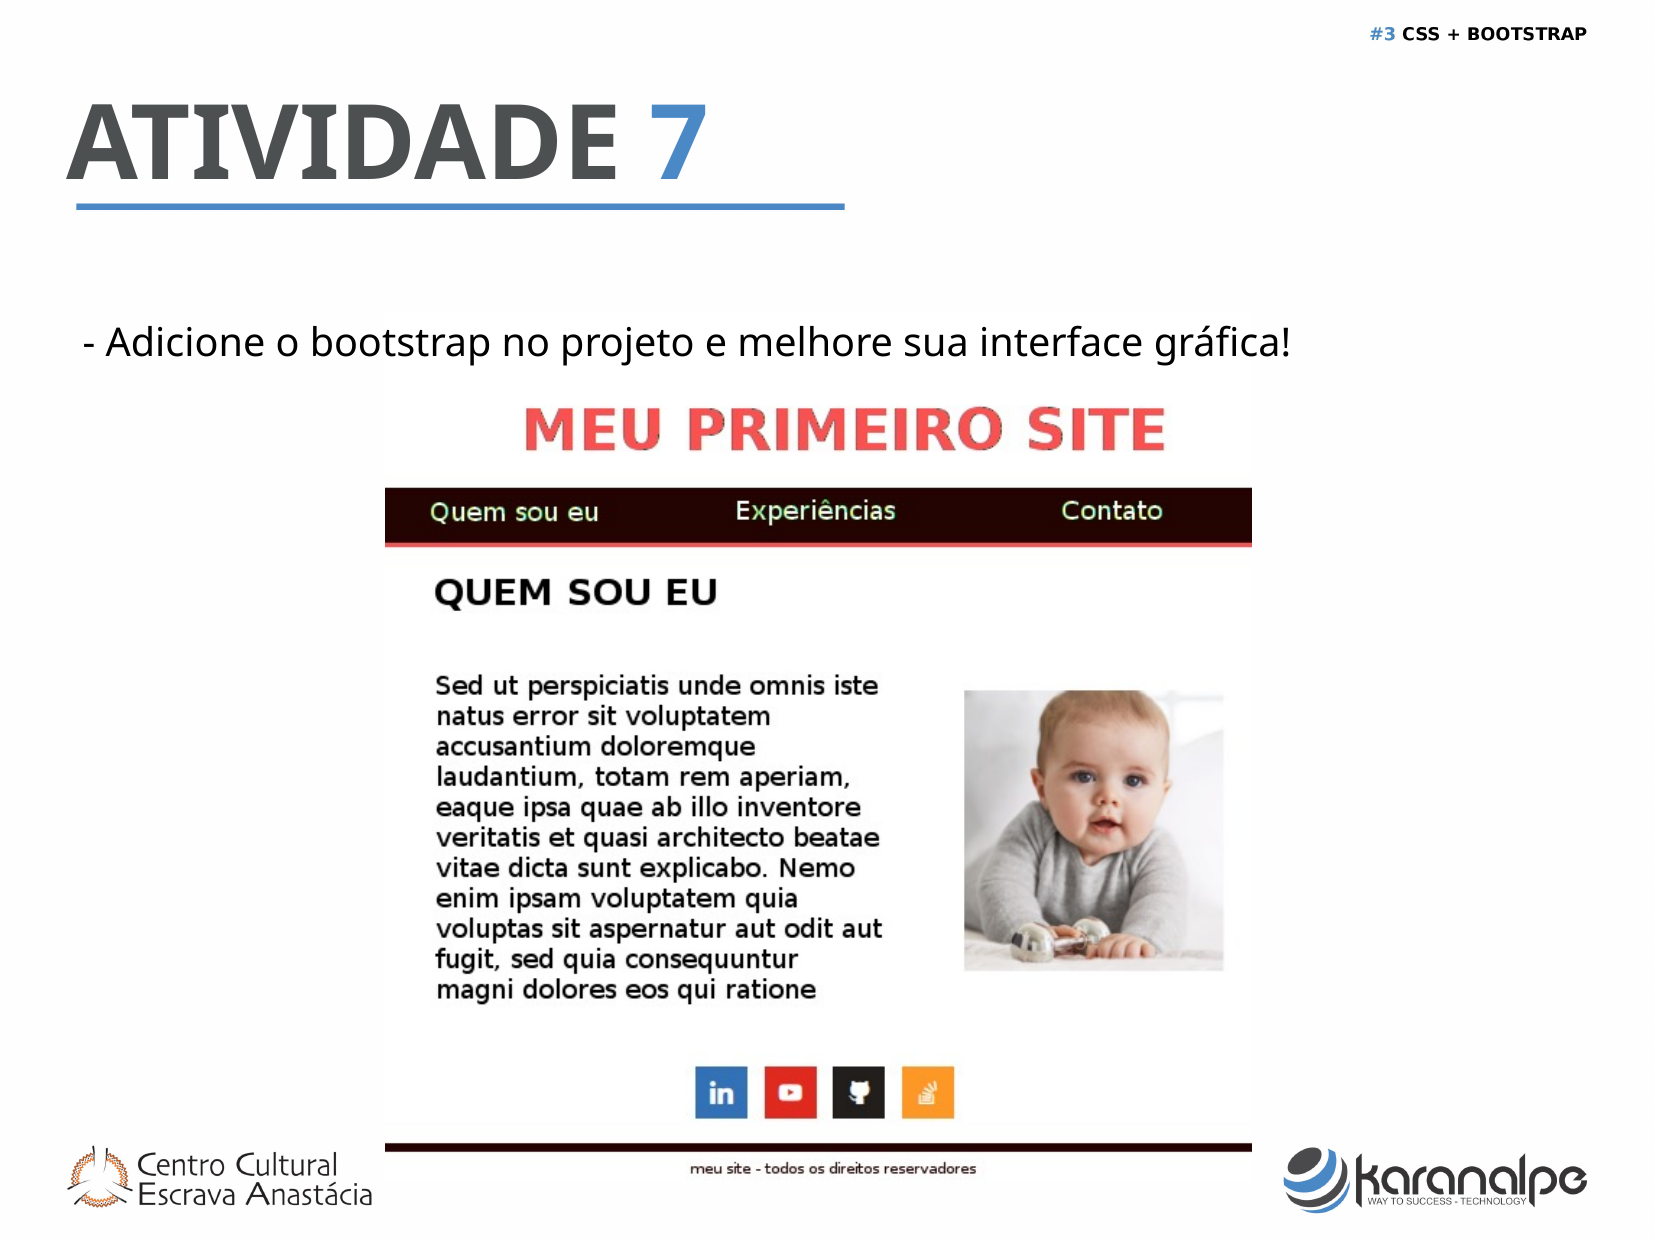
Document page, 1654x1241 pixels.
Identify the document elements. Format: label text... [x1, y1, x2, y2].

picture [0, 0, 1654, 1241]
list - Adicione o bootstrap no projeto e melhore sua interface gráfica! [82, 313, 1571, 497]
title ATIVIDADE 7 [66, 35, 1555, 243]
